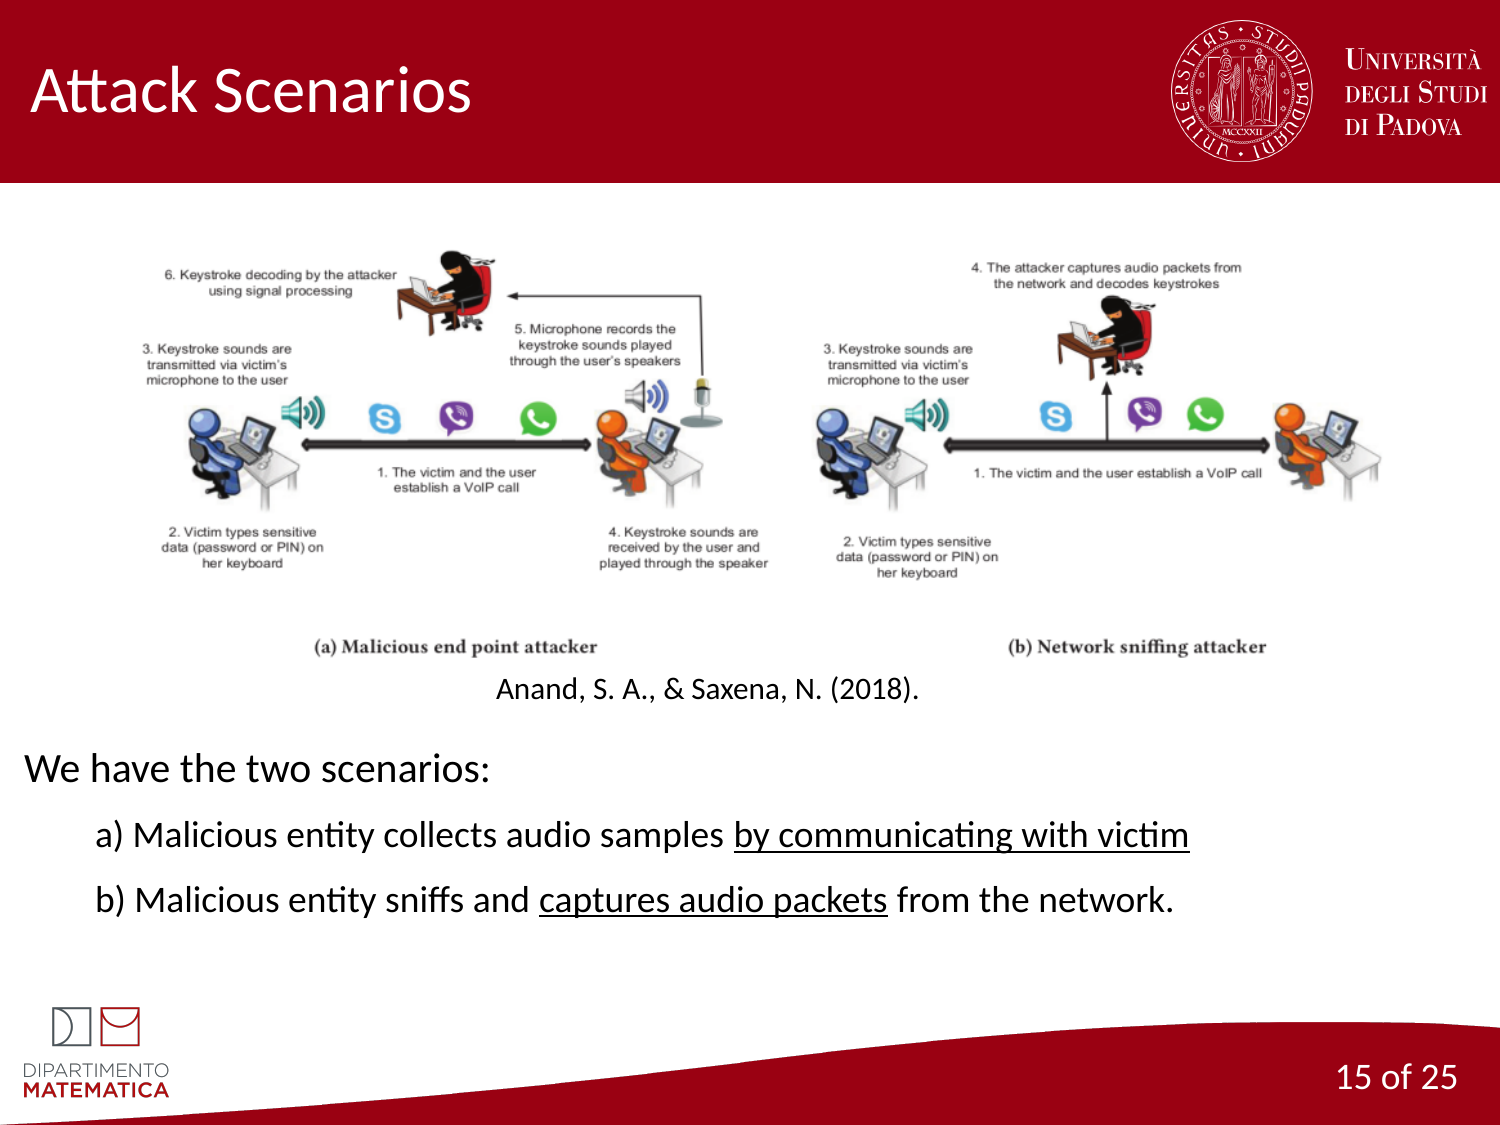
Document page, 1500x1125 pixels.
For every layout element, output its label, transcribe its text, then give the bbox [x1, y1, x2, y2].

slide_number <number> of 25 [1136, 1044, 1474, 1104]
picture [0, 1007, 1500, 1125]
picture [114, 238, 1404, 663]
title Attack Scenarios [0, 0, 1159, 183]
text_box Anand, S. A., & Saxena, N. (2018). [481, 668, 982, 717]
picture [1171, 20, 1487, 162]
list We have the two scenarios: a) Malicious entity collects audio samples by communicating with victim b) Malicious entity sniffs and captures audio packets from the network. [0, 739, 1400, 941]
